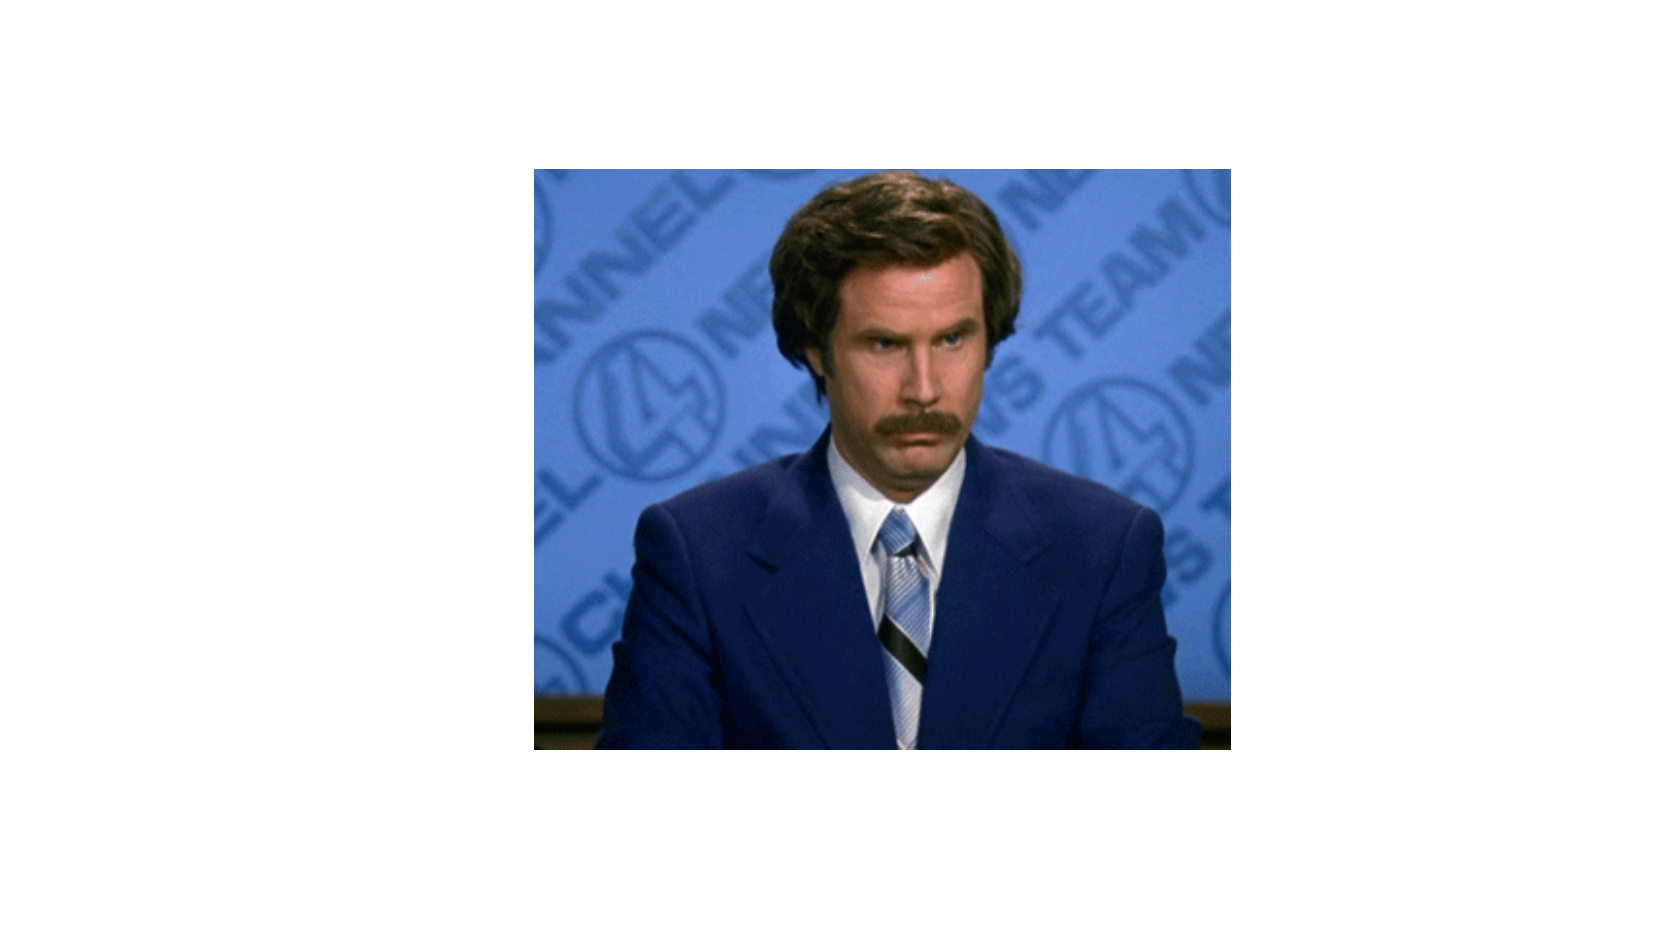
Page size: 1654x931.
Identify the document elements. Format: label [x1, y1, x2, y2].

picture [534, 169, 1231, 751]
